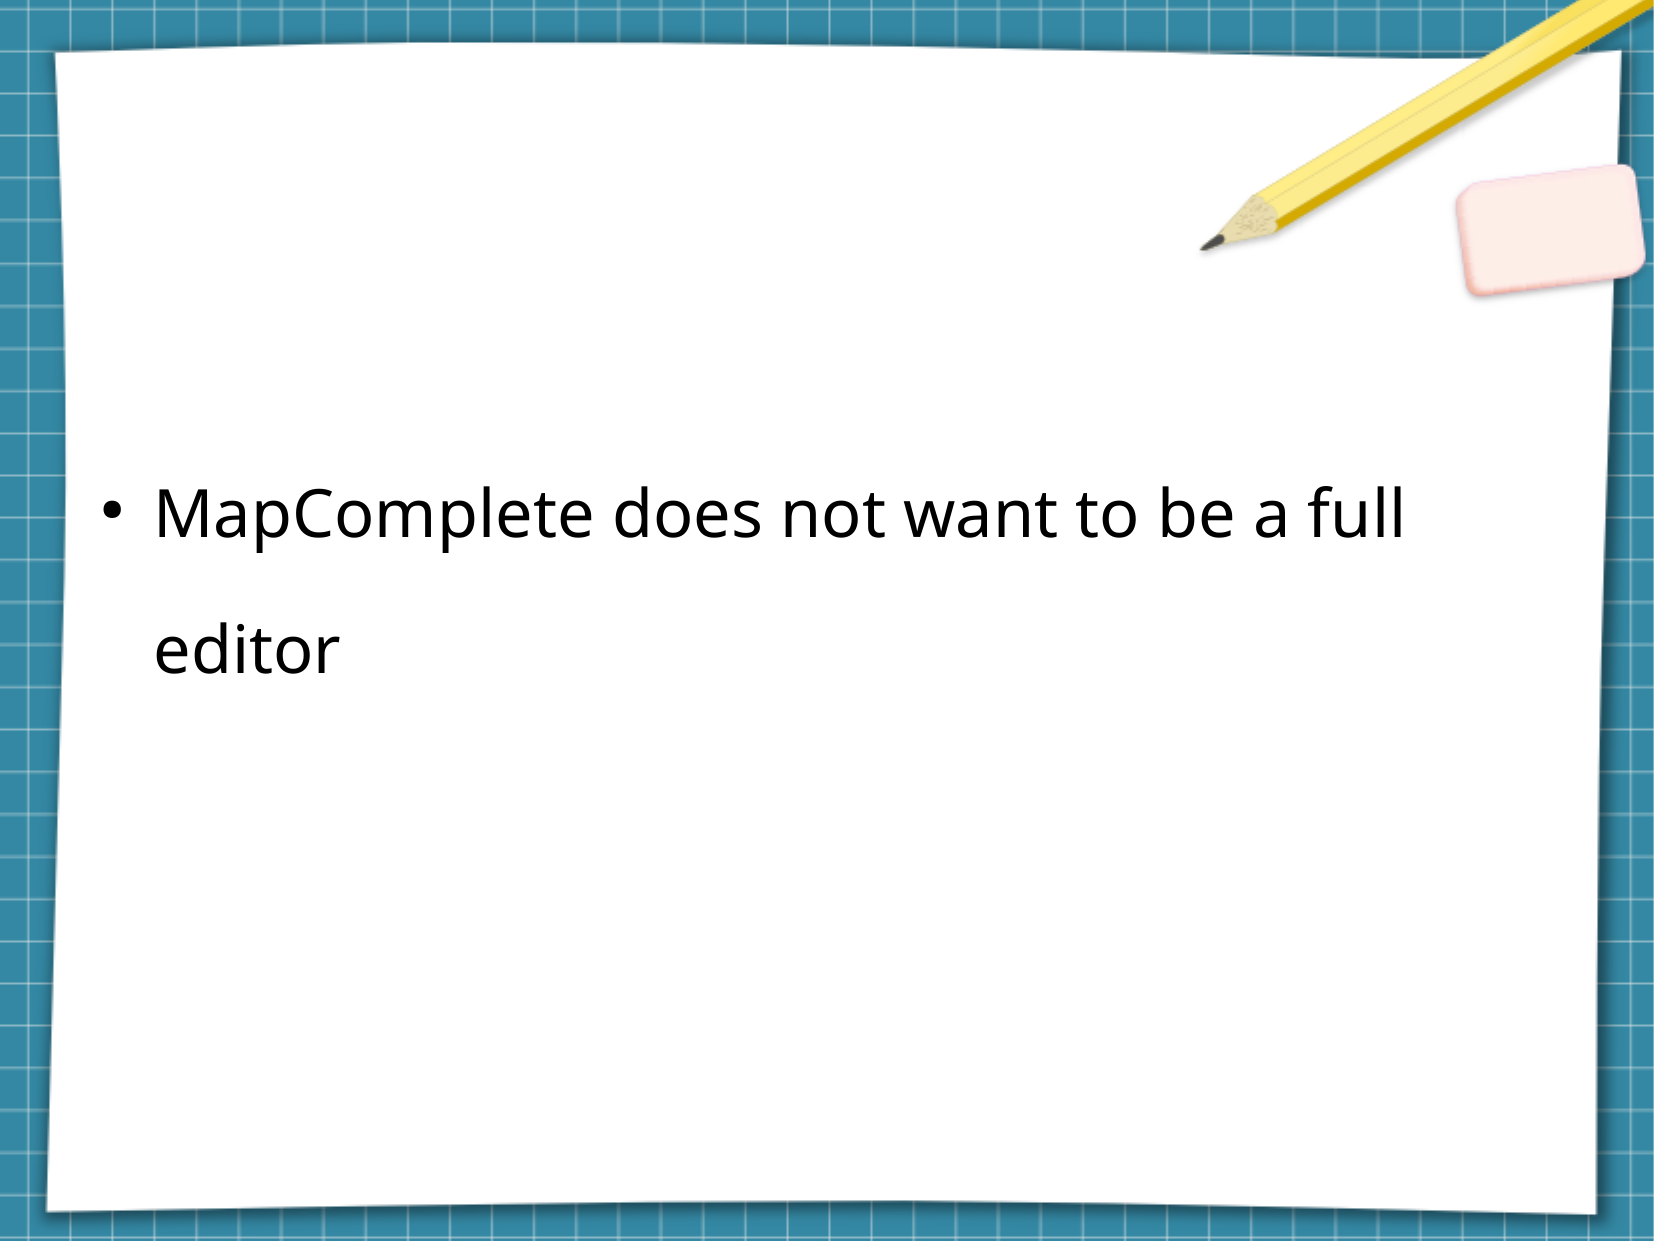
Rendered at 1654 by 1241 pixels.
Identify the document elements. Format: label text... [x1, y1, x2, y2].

list MapComplete does not want to be a full editor [82, 135, 1571, 1010]
picture [0, 0, 1654, 1241]
